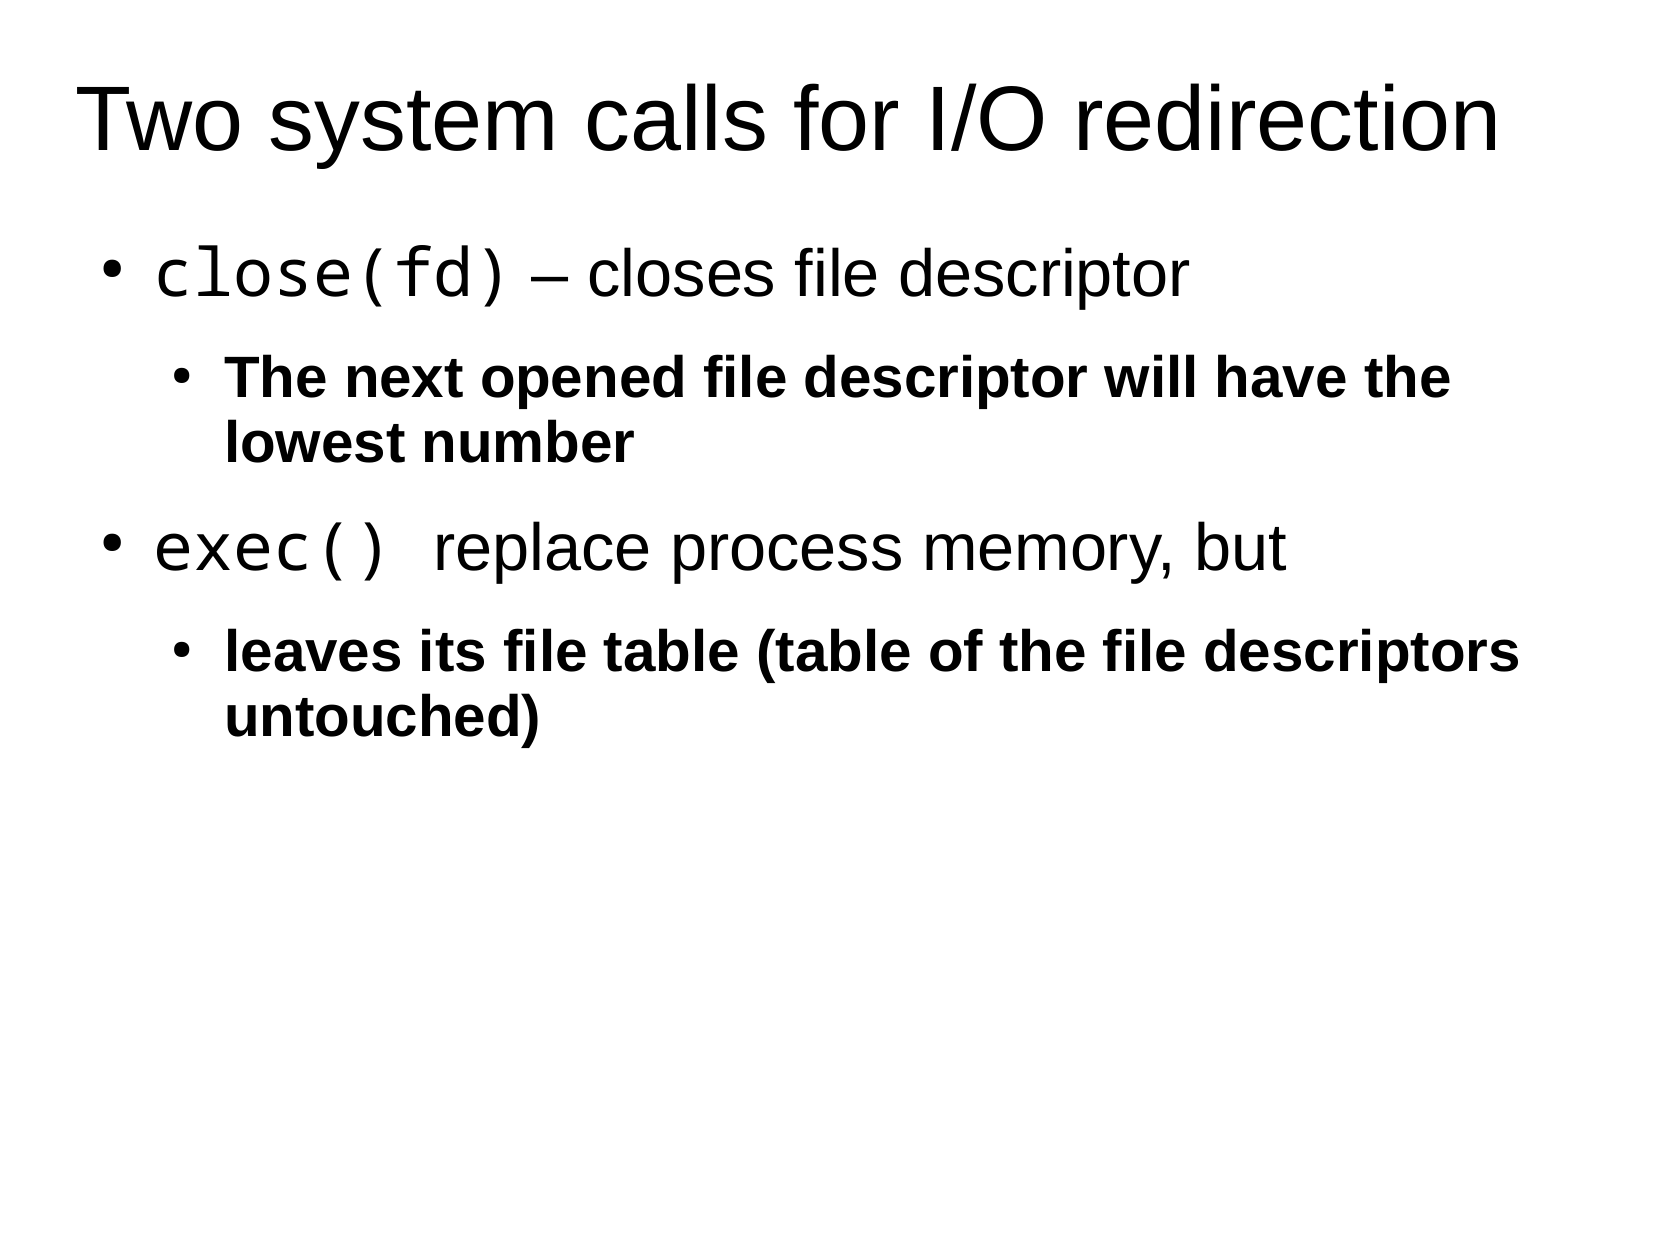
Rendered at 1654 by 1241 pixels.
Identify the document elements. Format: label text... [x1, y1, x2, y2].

list close(fd) – closes file descriptor The next opened file descriptor will have the lowest number exec() replace process memory, but leaves its file table (table of the file descriptors untouched) [82, 225, 1571, 1163]
title Two system calls for I/O redirection [75, 49, 1538, 188]
